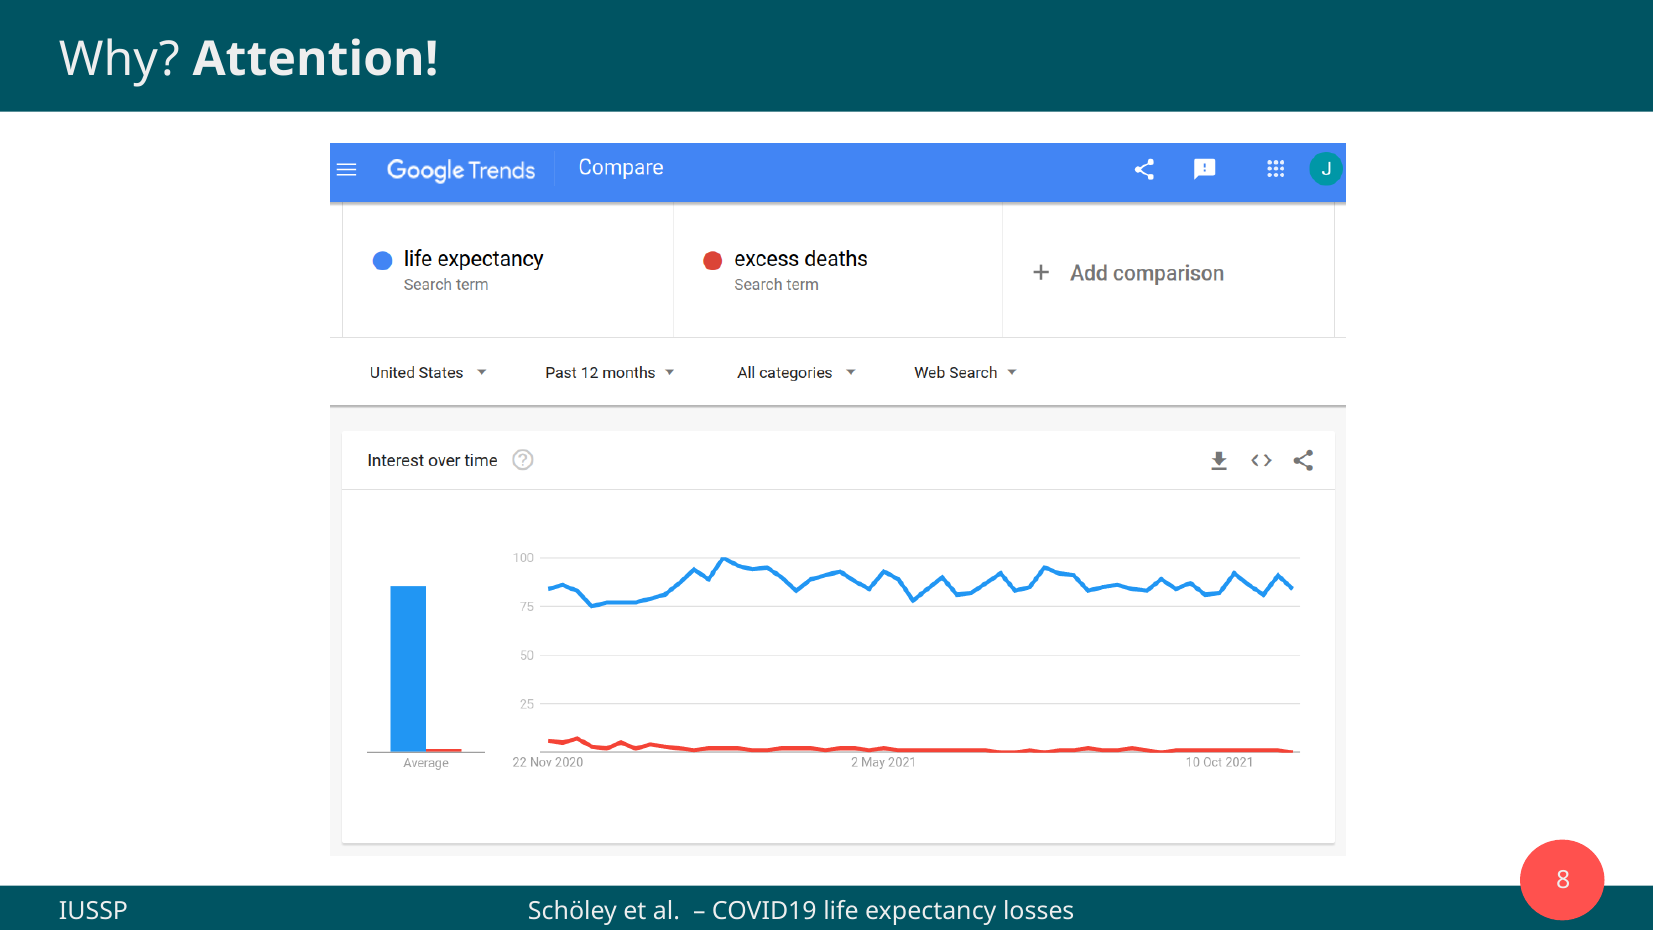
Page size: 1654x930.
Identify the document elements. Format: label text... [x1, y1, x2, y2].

picture [330, 143, 1346, 856]
title Why? Attention! [58, 0, 1594, 117]
